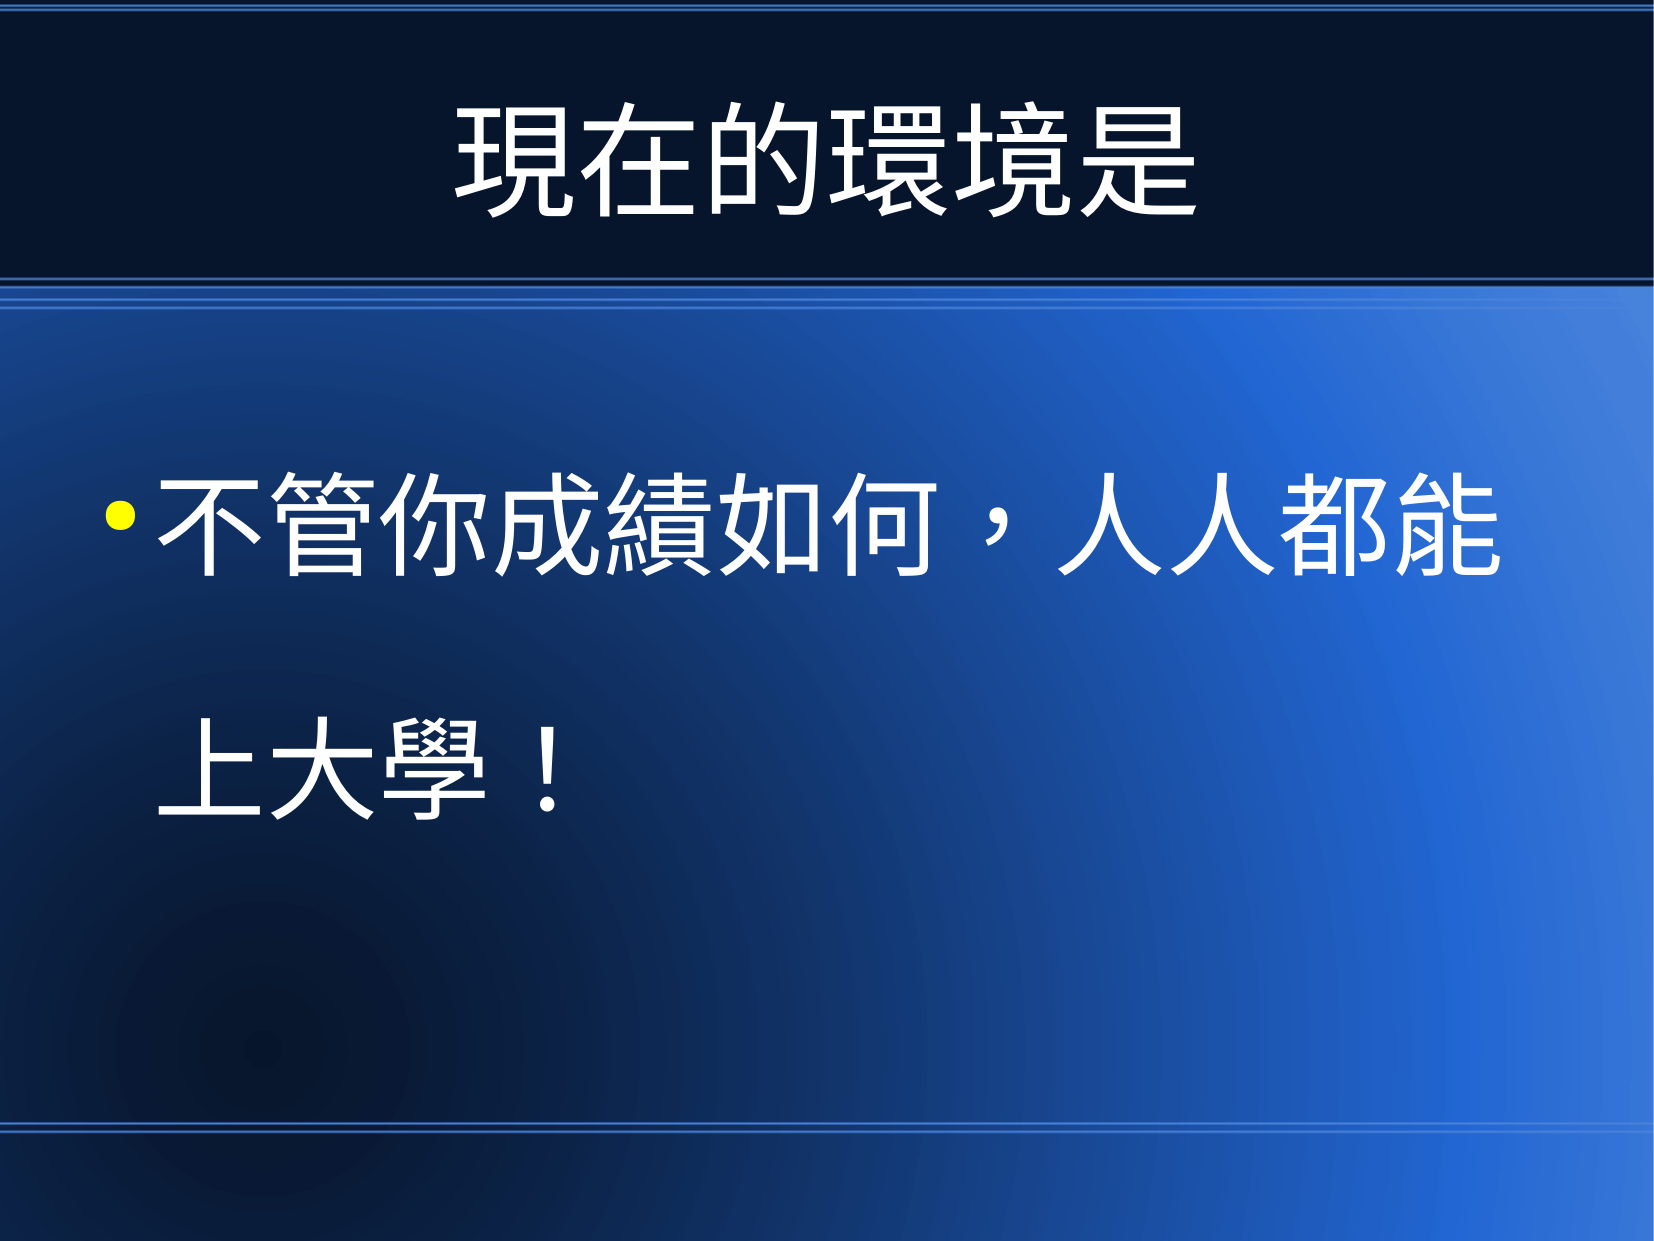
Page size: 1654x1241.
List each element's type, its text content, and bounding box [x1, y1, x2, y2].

picture [0, 0, 1654, 1241]
title 現在的環境是 [82, 49, 1571, 257]
list 不管你成績如何，人人都能上大學！ [82, 355, 1571, 1241]
